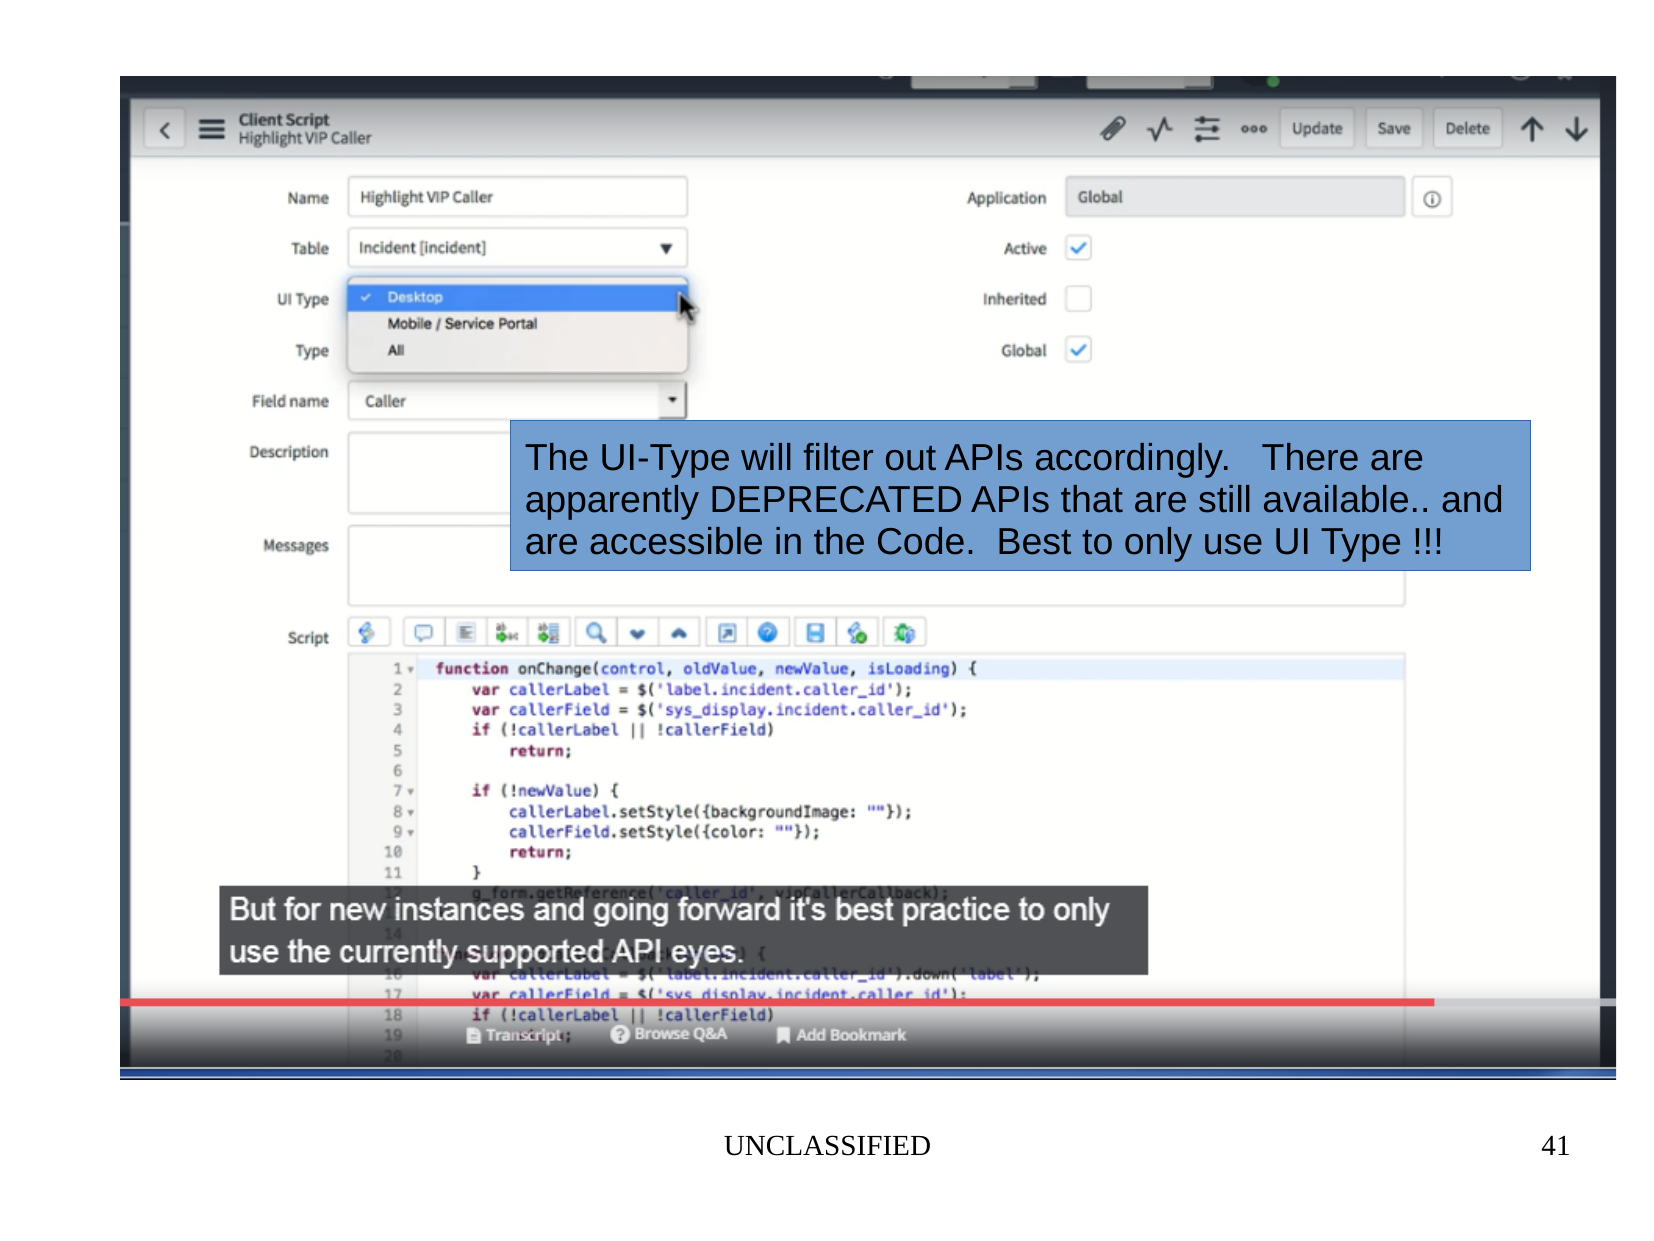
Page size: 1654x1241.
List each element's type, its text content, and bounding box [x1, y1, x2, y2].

text_box [510, 420, 1531, 429]
text_box The UI-Type will filter out APIs accordingly. There are apparently DEPRECATED APIs that are still available.. and are accessible in the Code. Best to only use UI Type !!! [510, 429, 1531, 571]
picture [120, 76, 1617, 1081]
